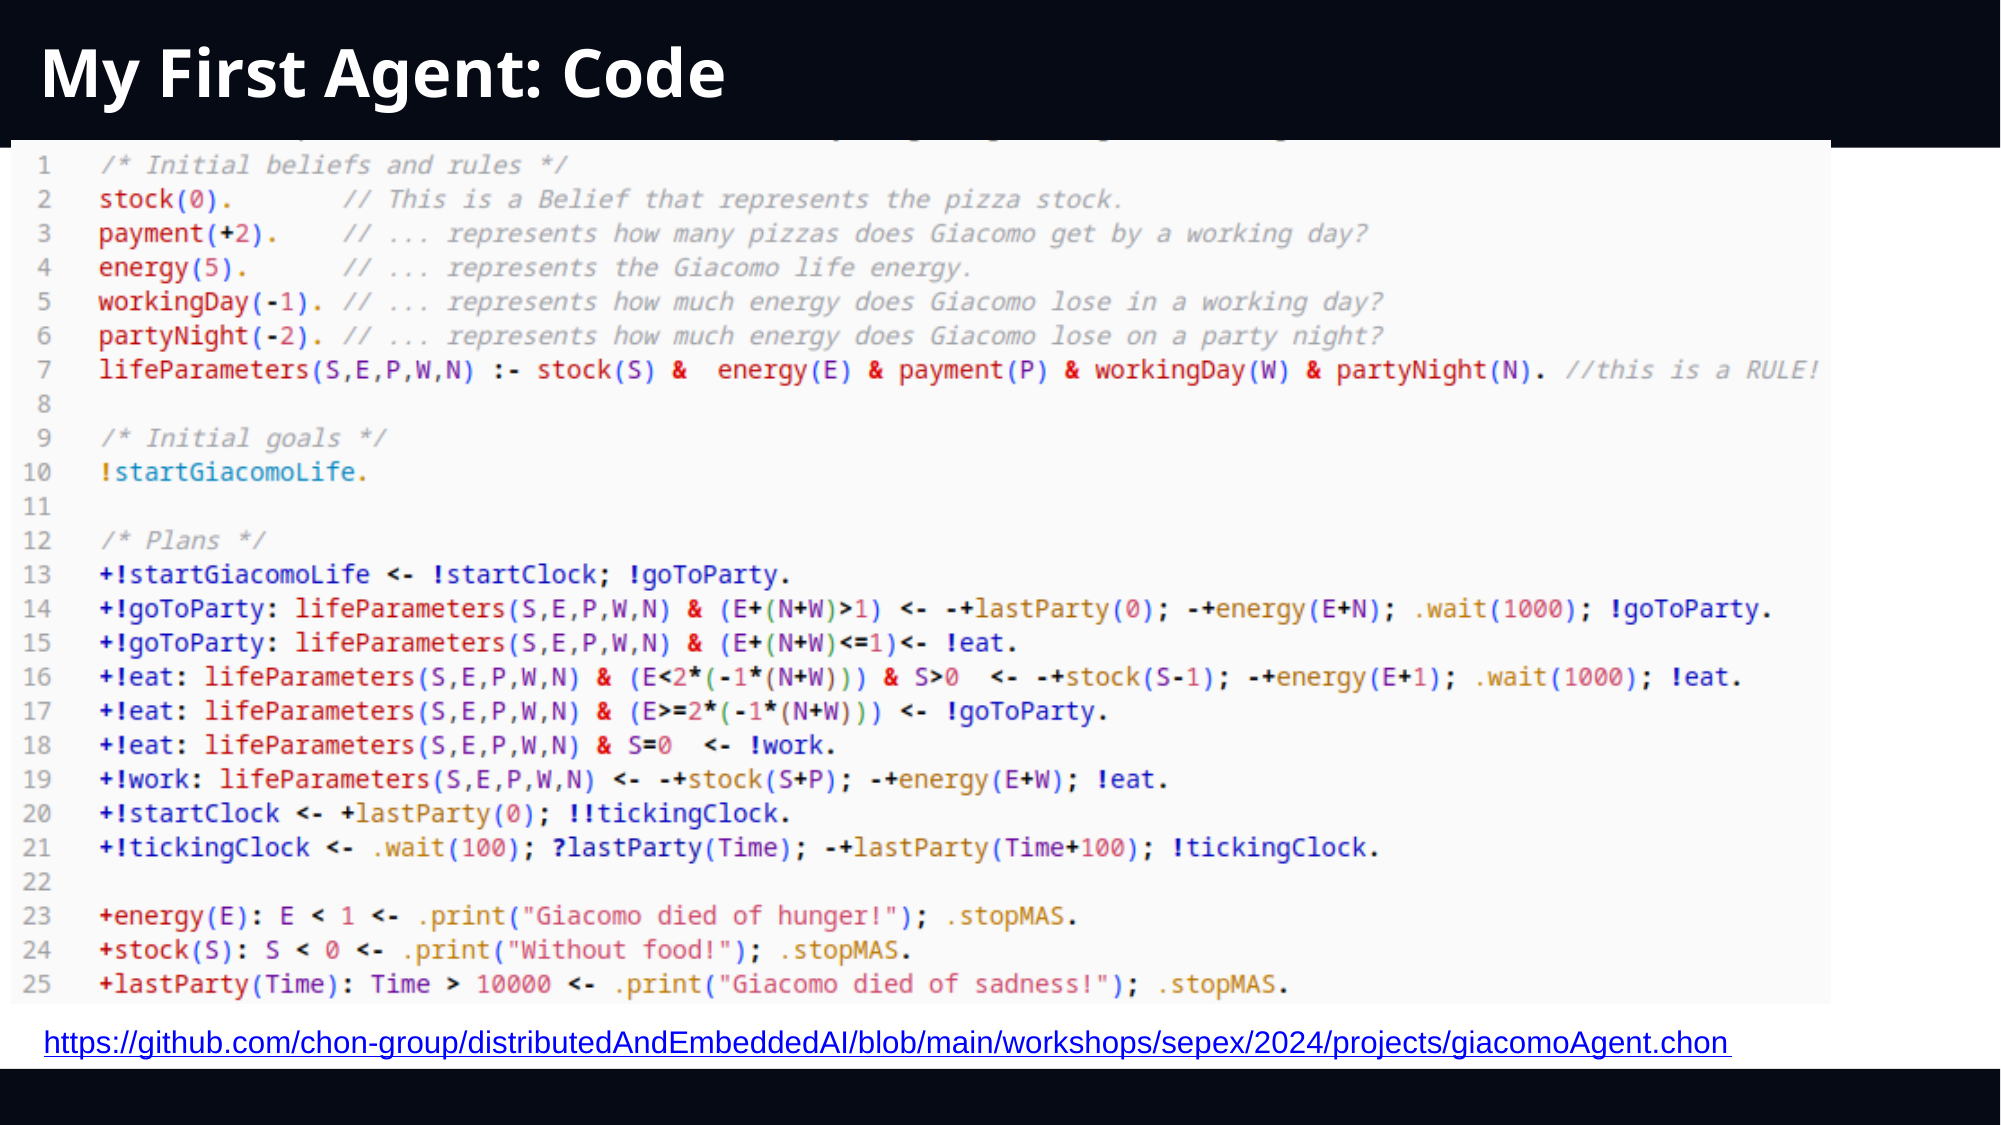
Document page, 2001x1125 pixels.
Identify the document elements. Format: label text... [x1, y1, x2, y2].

text_box My First Agent: Code [25, 23, 1999, 119]
text_box https://github.com/chon-group/distributedAndEmbeddedAI/blob/main/workshops/sepex/2024/projects/giacomoAgent.chon [28, 1015, 1965, 1114]
picture [11, 140, 1831, 1004]
